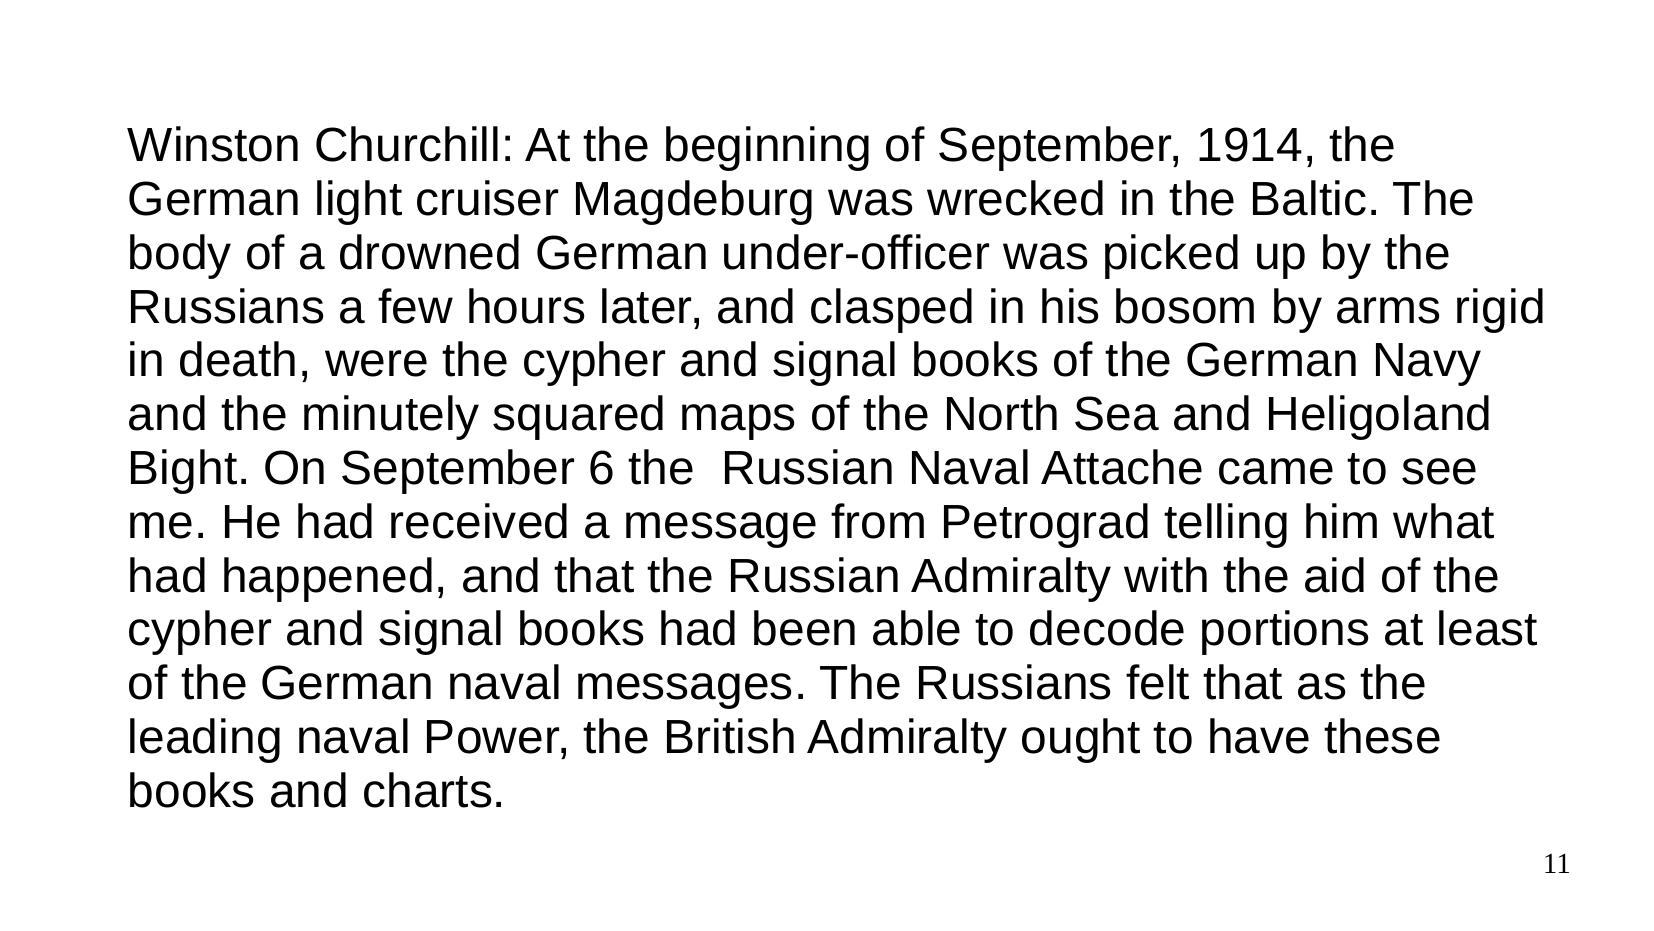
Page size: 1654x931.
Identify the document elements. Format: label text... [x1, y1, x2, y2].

list Winston Churchill: At the beginning of September, 1914, the German light cruiser Magdeburg was wrecked in the Baltic. The body of a drowned German under-officer was picked up by the Russians a few hours later, and clasped in his bosom by arms rigid in death, were the cypher and signal books of the German Navy and the minutely squared maps of the North Sea and Heligoland Bight. On September 6 the Russian Naval Attache came to see me. He had received a message from Petrograd telling him what had happened, and that the Russian Admiralty with the aid of the cypher and signal books had been able to decode portions at least of the German naval messages. The Russians felt that as the leading naval Power, the British Admiralty ought to have these books and charts. [76, 118, 1565, 827]
